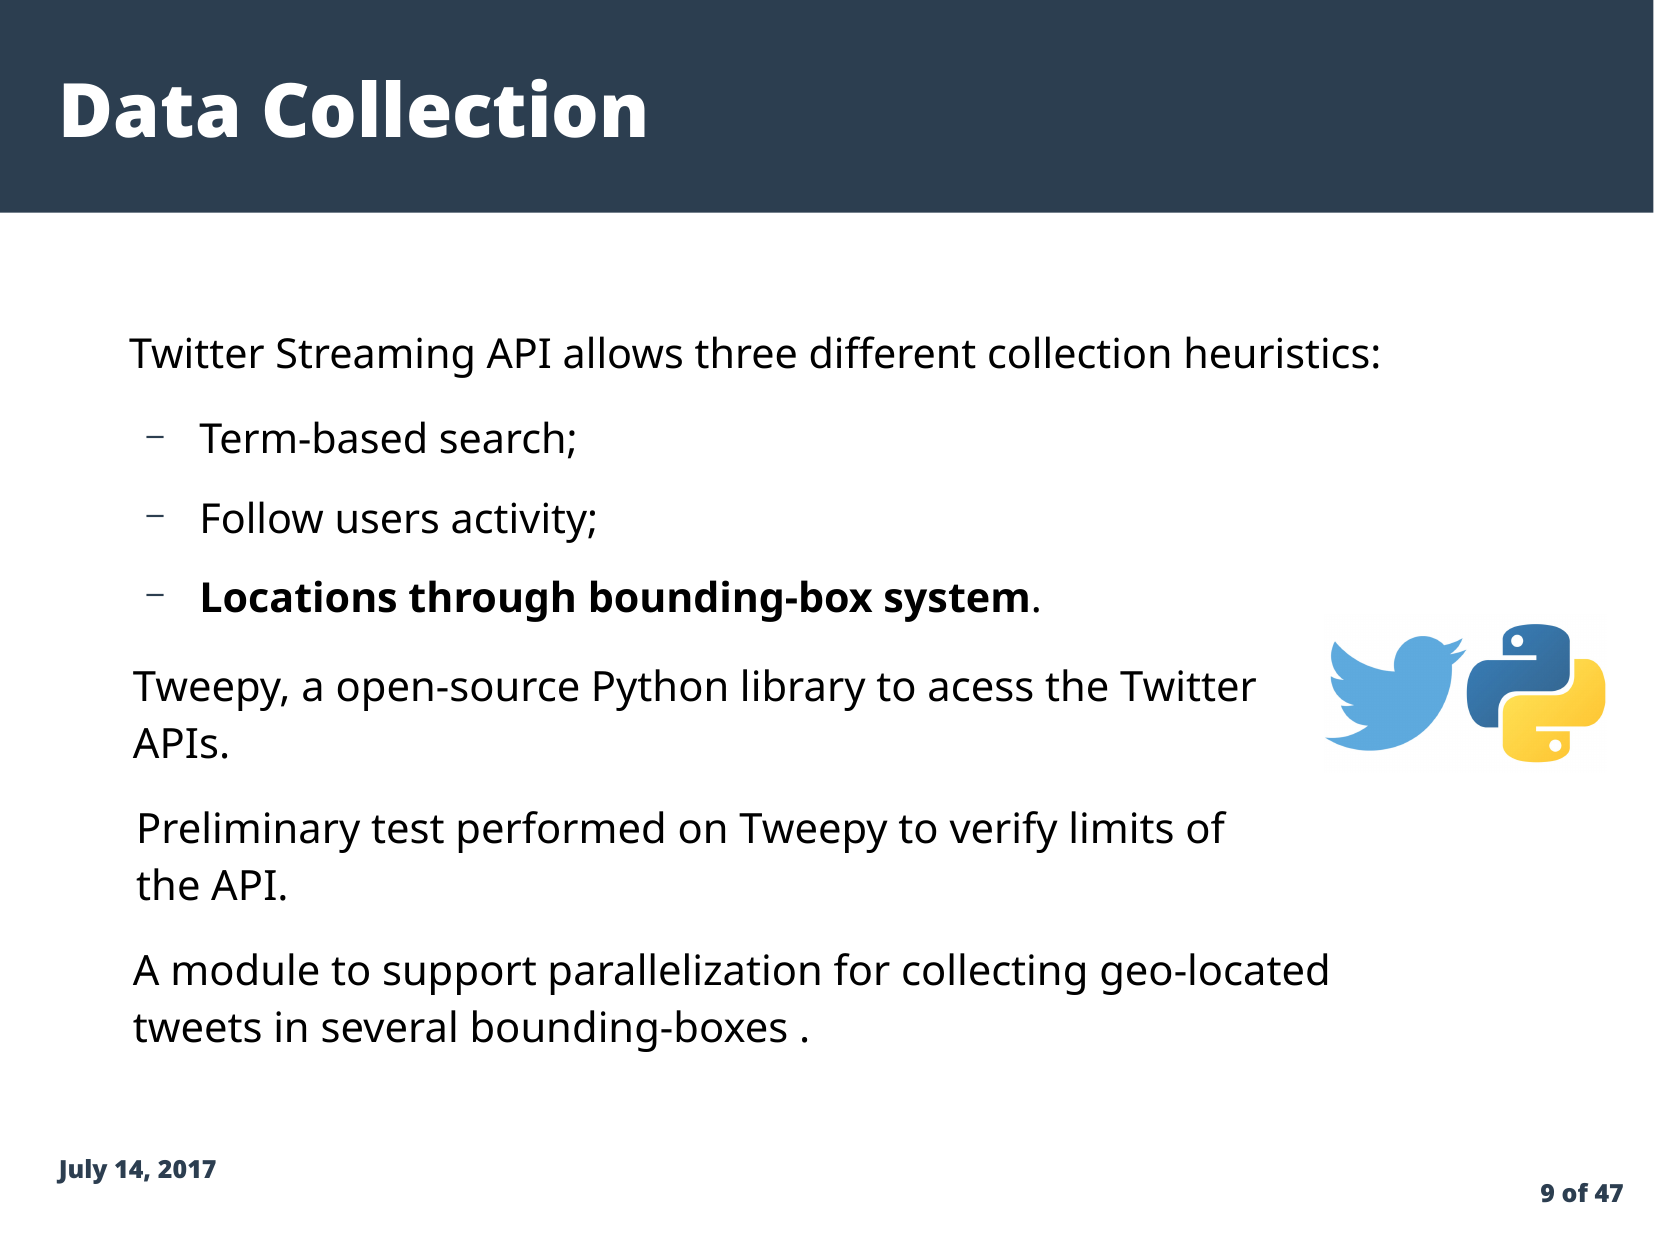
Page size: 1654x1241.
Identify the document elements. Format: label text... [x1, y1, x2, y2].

list Twitter Streaming API allows three different collection heuristics: Term-based search; Follow users activity; Locations through bounding-box system. [59, 324, 1595, 626]
text_box Preliminary test performed on Tweepy to verify limits of the API. [121, 791, 1303, 904]
picture [1324, 614, 1607, 773]
text_box Tweepy, a open-source Python library to acess the Twitter APIs. [118, 649, 1300, 762]
title Data Collection [59, 29, 1595, 187]
text_box A module to support parallelization for collecting geo-located tweets in several bounding-boxes . [118, 933, 1441, 1094]
